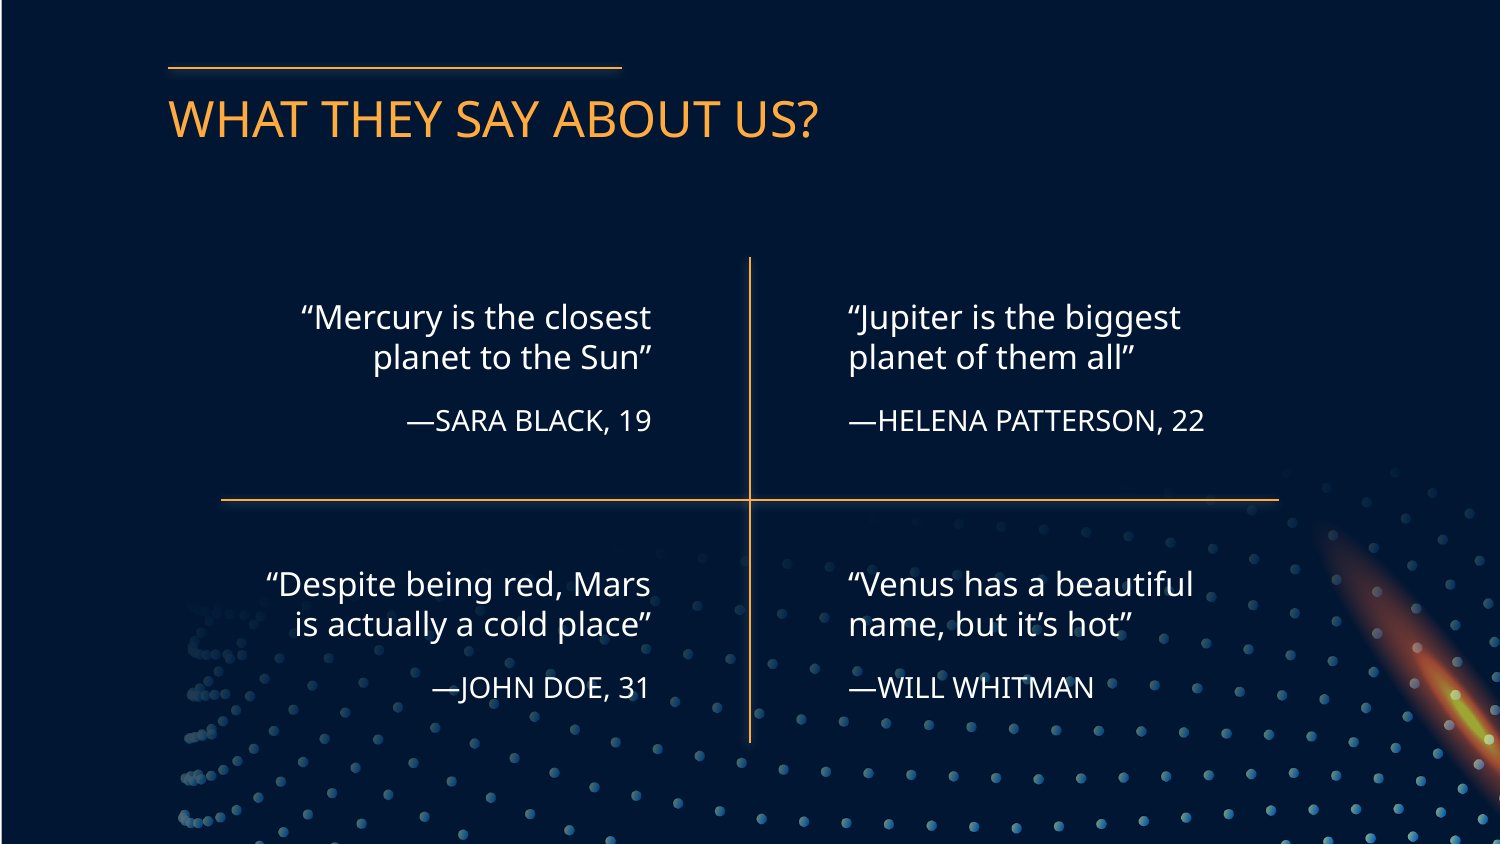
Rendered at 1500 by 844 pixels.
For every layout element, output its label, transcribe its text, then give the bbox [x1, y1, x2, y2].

subtitle “Venus has a beautiful name, but it’s hot” [833, 548, 1281, 648]
title —HELENA PATTERSON, 22 [833, 387, 1281, 449]
picture [0, 0, 1500, 844]
title —SARA BLACK, 19 [219, 387, 667, 449]
subtitle “Mercury is the closest planet to the Sun” [219, 280, 667, 381]
subtitle “Jupiter is the biggest planet of them all” [833, 280, 1281, 381]
subtitle “Despite being red, Mars is actually a cold place” [219, 548, 667, 648]
title —WILL WHITMAN [833, 654, 1281, 716]
title WHAT THEY SAY ABOUT US? [153, 72, 982, 228]
title —JOHN DOE, 31 [219, 654, 667, 716]
